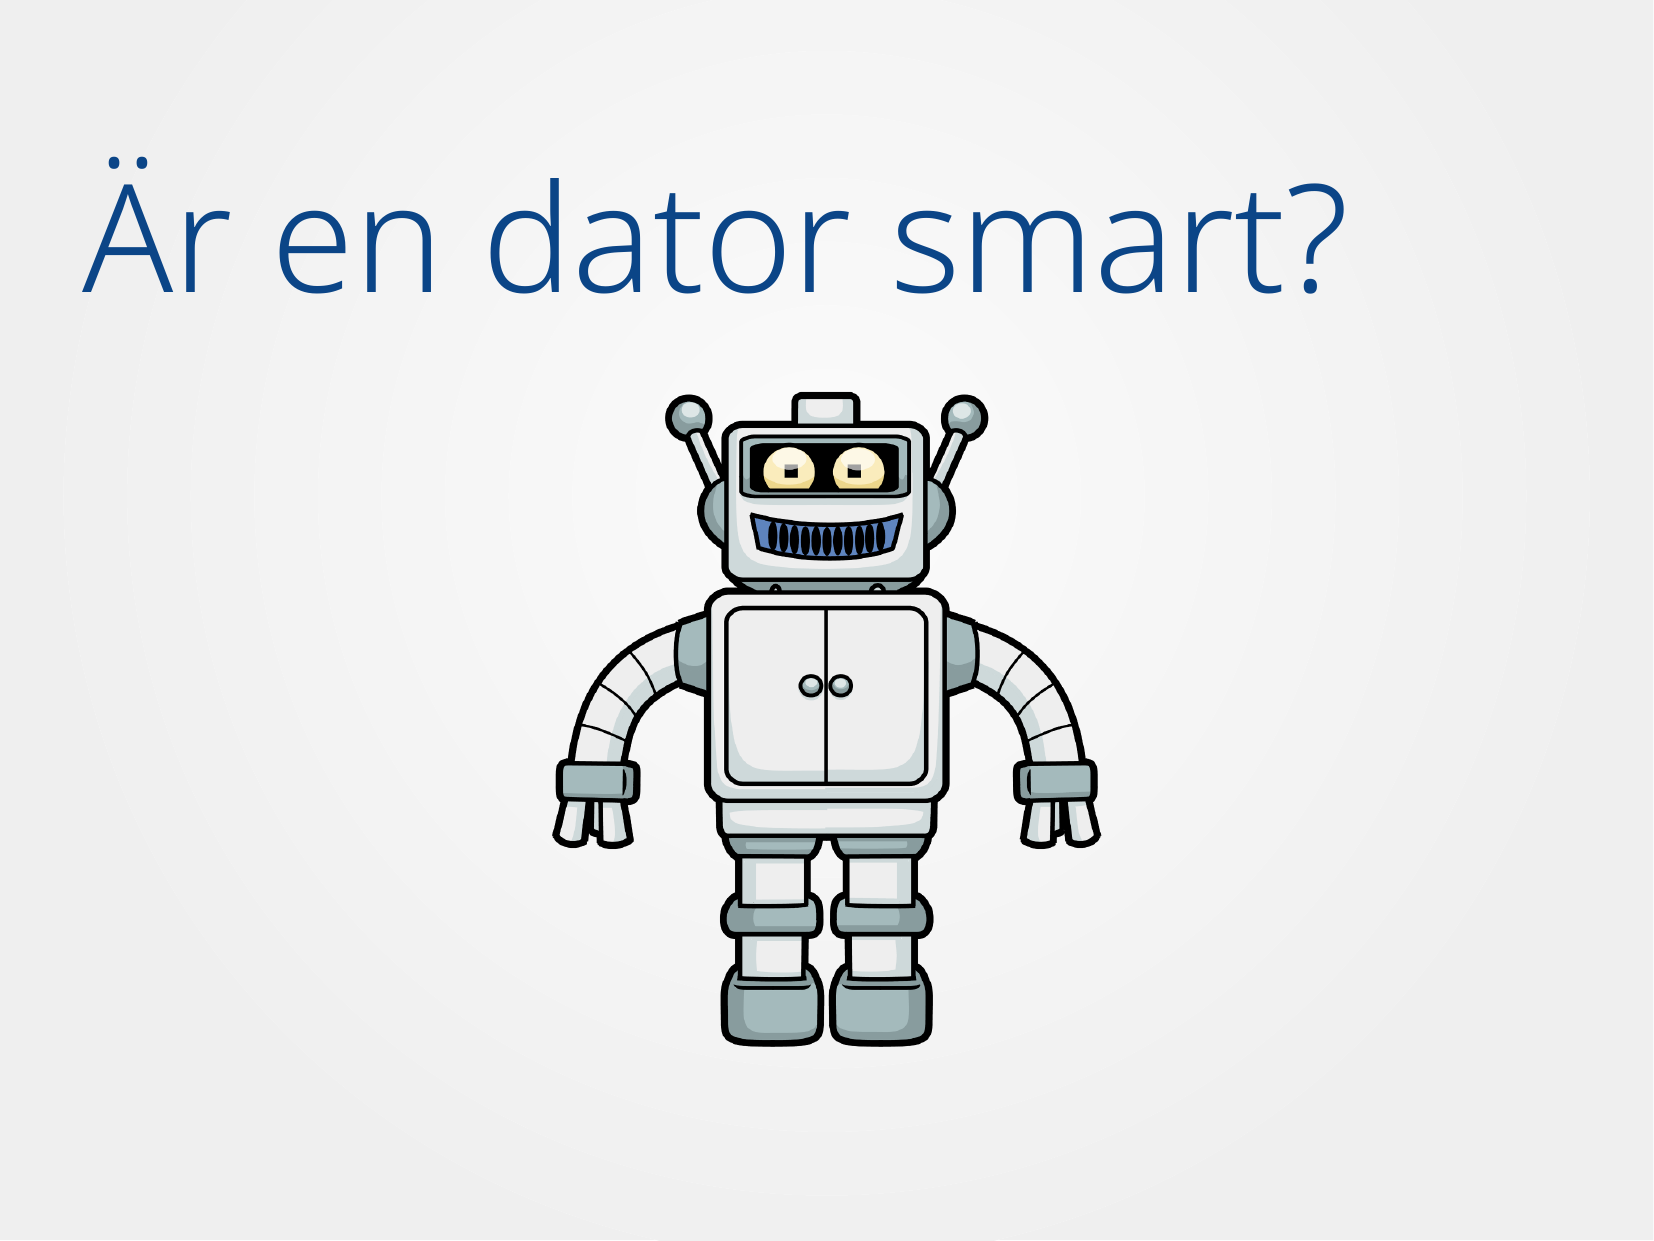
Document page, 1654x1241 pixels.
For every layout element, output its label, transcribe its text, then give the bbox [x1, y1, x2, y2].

title Är en dator smart? [82, 80, 1572, 337]
picture [545, 380, 1109, 1060]
